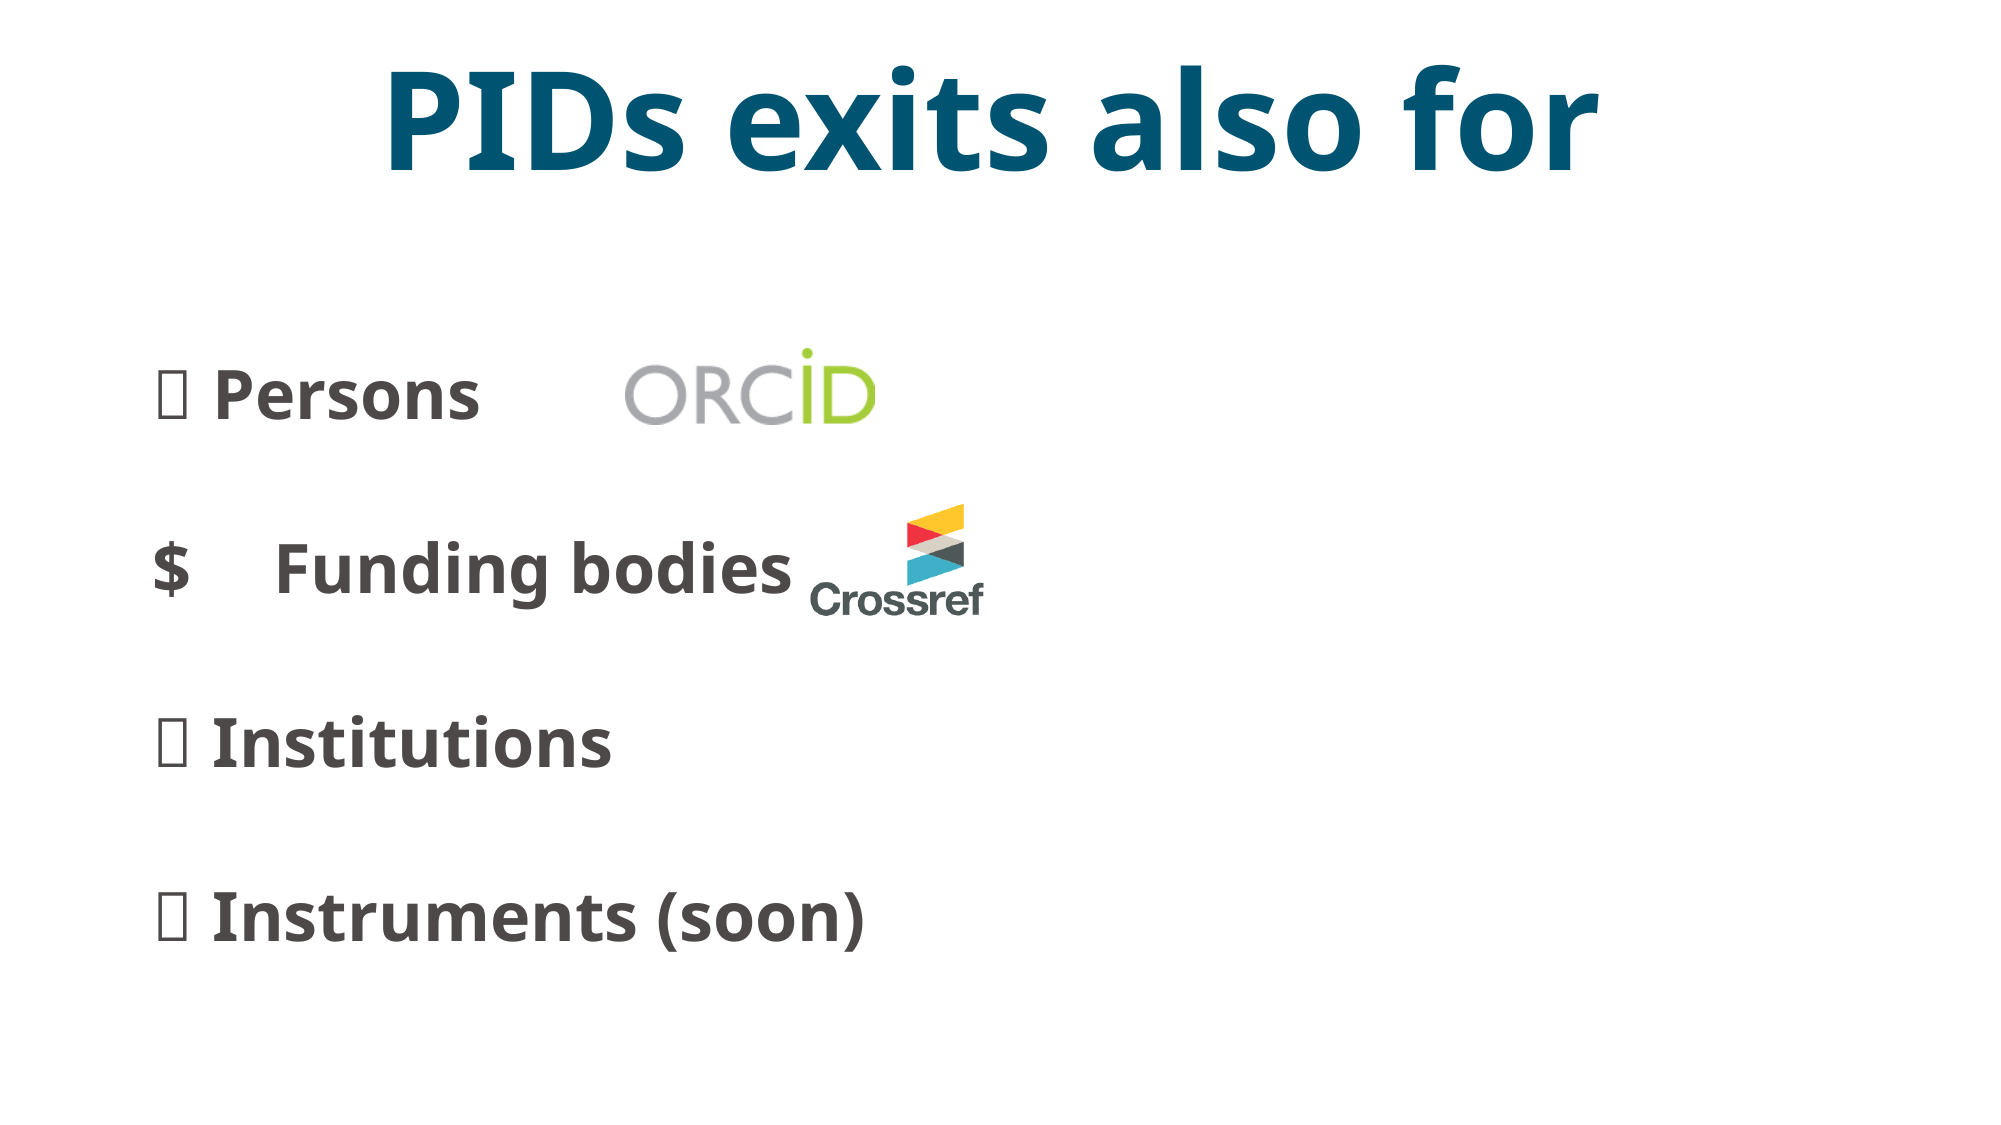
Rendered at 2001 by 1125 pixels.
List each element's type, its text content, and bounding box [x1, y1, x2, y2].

title PIDs exits also for [141, 35, 1842, 217]
title [150, 19, 1850, 177]
picture [797, 484, 1004, 638]
list  Persons $ Funding bodies  Institutions  Instruments (soon) [94, 177, 1895, 963]
picture [625, 348, 875, 425]
